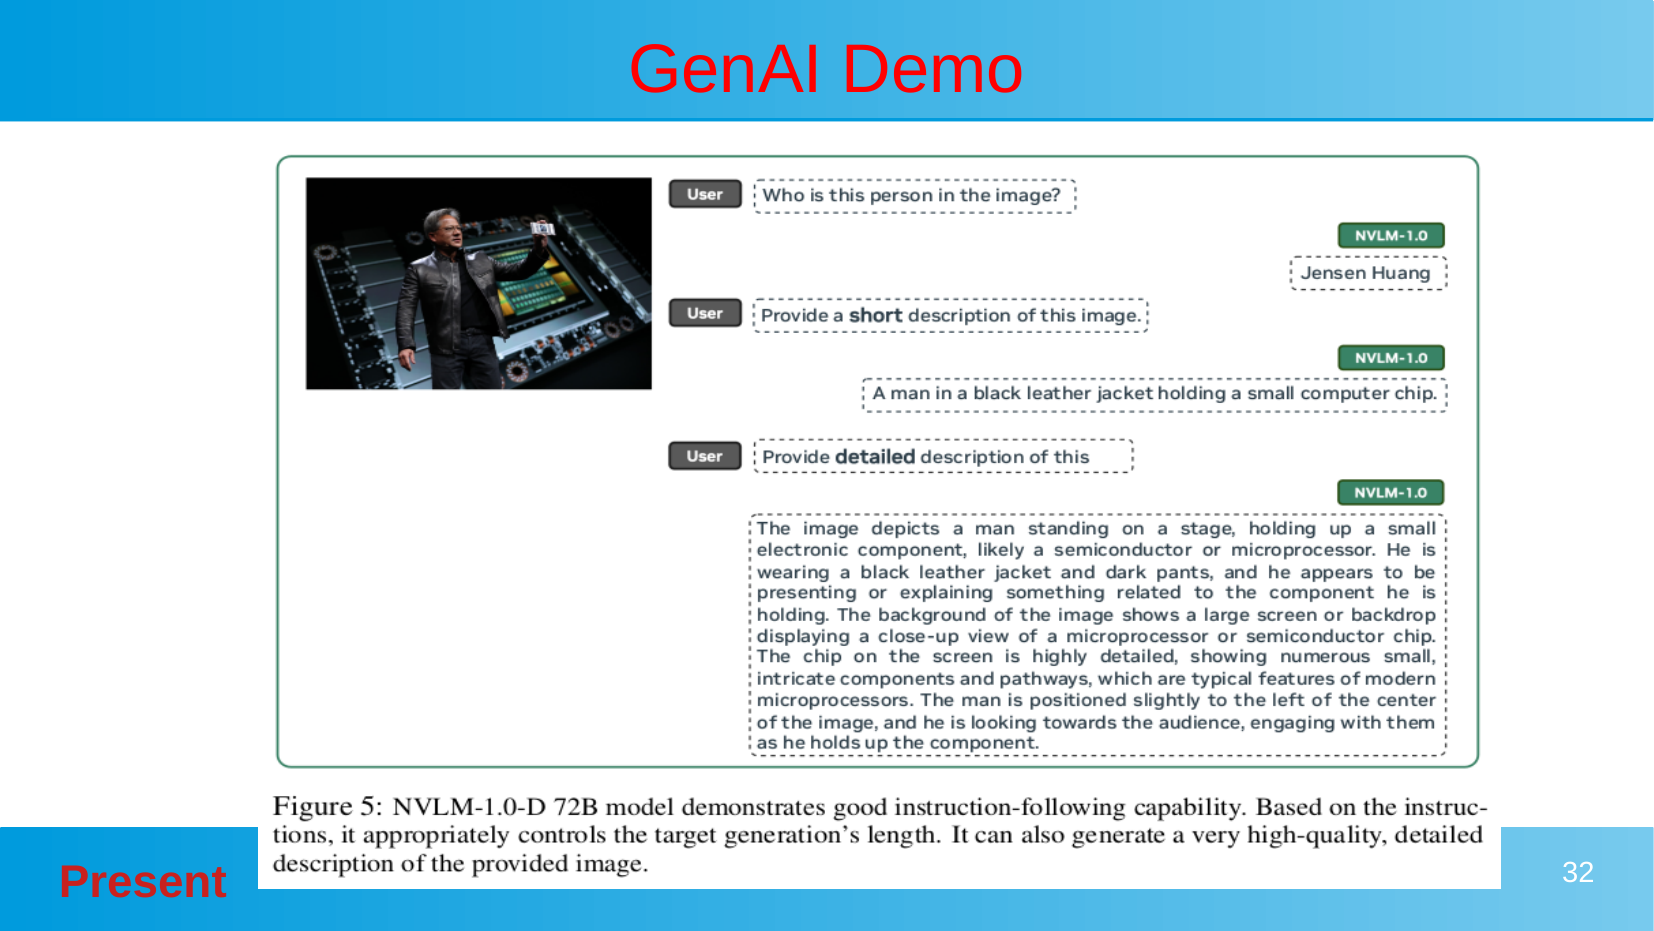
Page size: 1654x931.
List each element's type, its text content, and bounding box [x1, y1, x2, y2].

title GenAI Demo [59, 29, 1595, 108]
picture [258, 145, 1501, 889]
